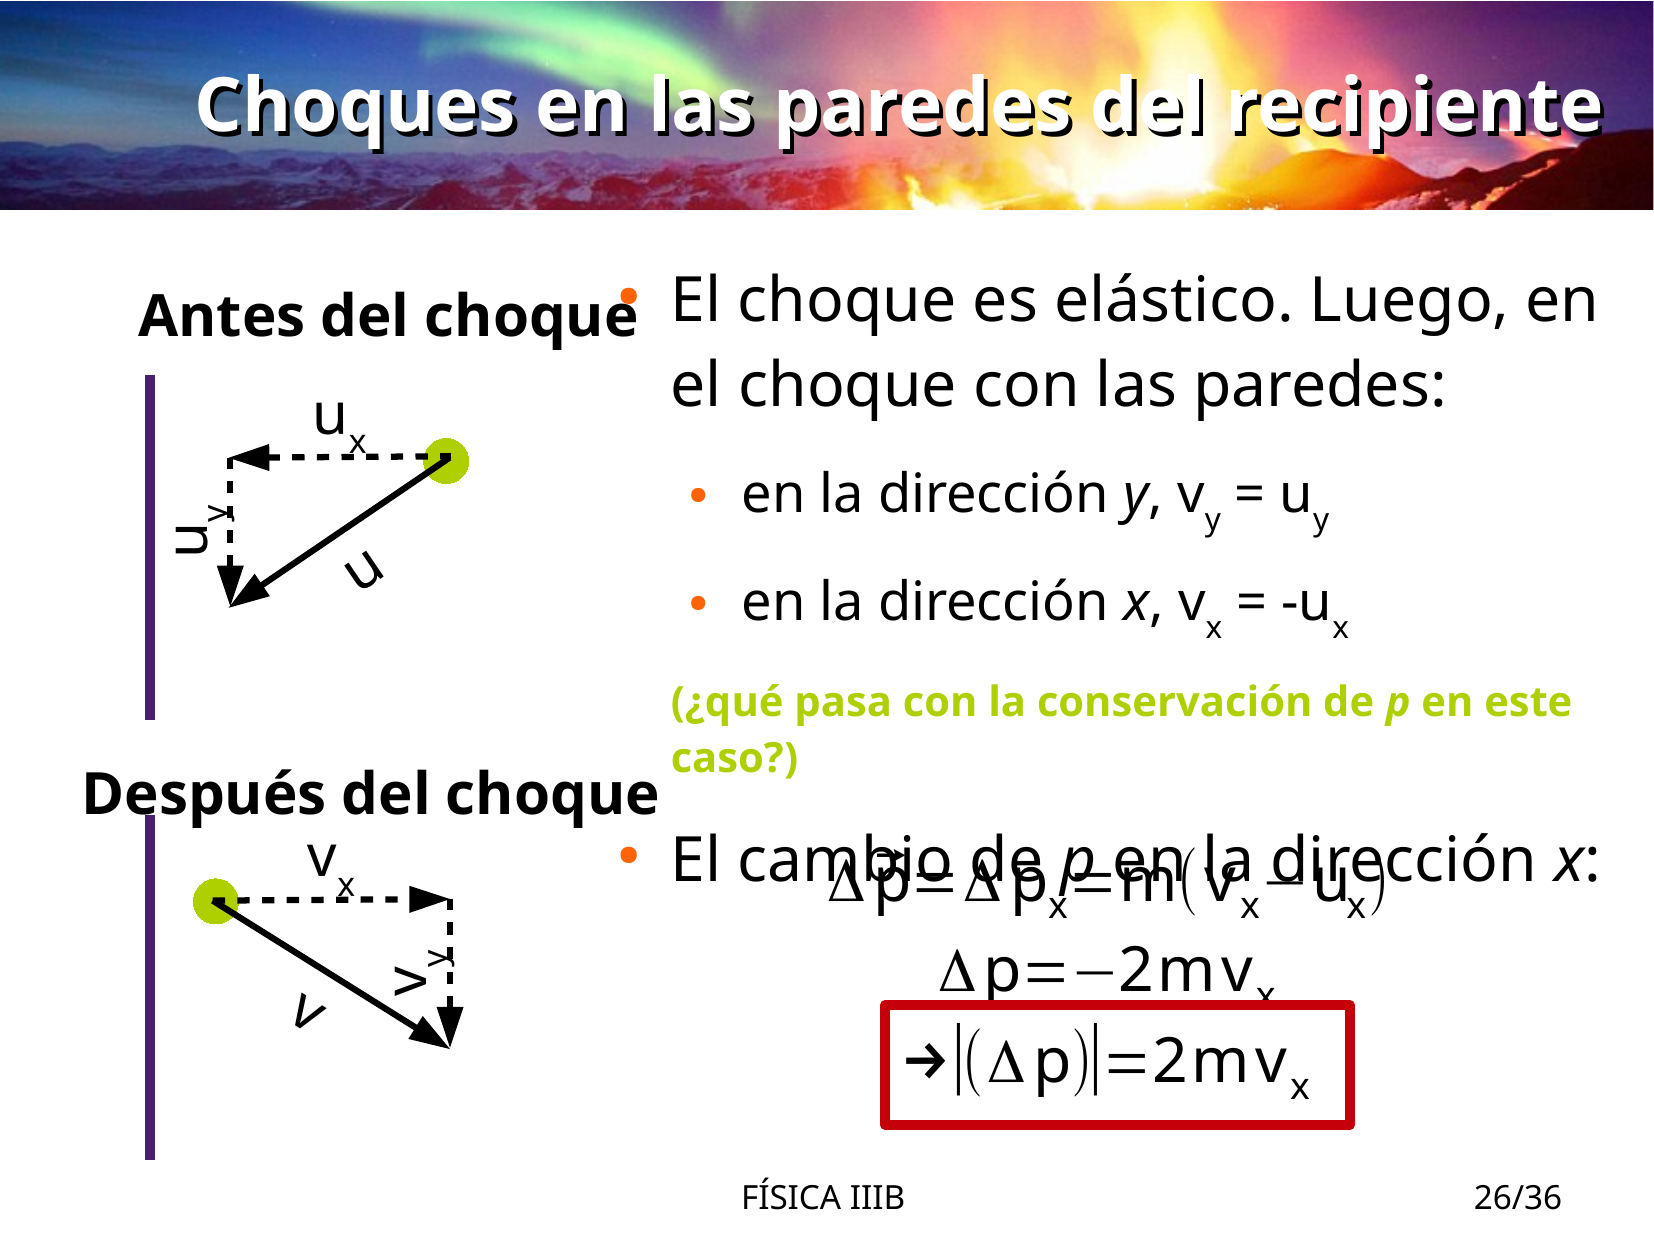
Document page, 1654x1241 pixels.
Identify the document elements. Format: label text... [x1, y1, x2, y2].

list El choque es elástico. Luego, en el choque con las paredes: en la dirección y, vy = uy en la dirección x, vx = -ux (¿qué pasa con la conservación de p en este caso?) El cambio de p en la dirección x: [600, 255, 1606, 1156]
text_box Antes del choque [123, 267, 723, 354]
picture [0, 1, 1654, 210]
chart [819, 840, 1396, 1109]
title Choques en las paredes del recipiente [45, 15, 1606, 191]
chart [890, 1010, 1345, 1109]
text_box Después del choque [66, 744, 758, 831]
text_box [423, 438, 469, 484]
text_box [193, 878, 239, 924]
